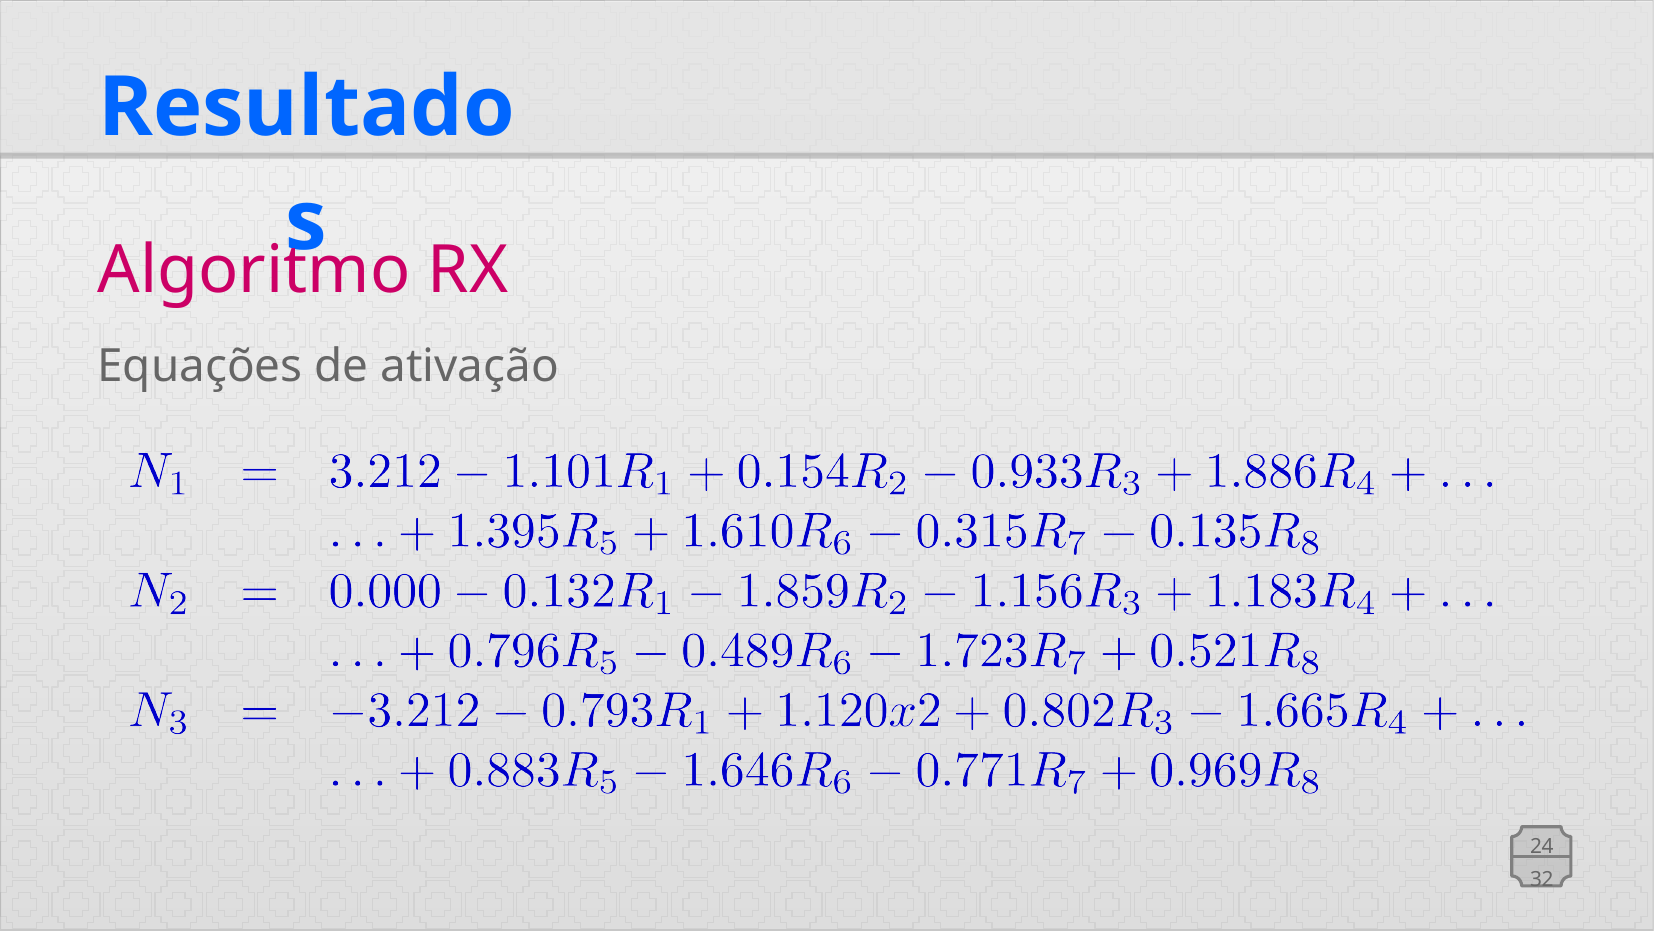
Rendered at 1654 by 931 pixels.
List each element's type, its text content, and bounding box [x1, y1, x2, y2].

text_box Algoritmo RX [82, 204, 505, 302]
text_box Resultados [83, 39, 537, 157]
text_box Equações de ativação [82, 319, 531, 391]
picture [130, 453, 1524, 794]
